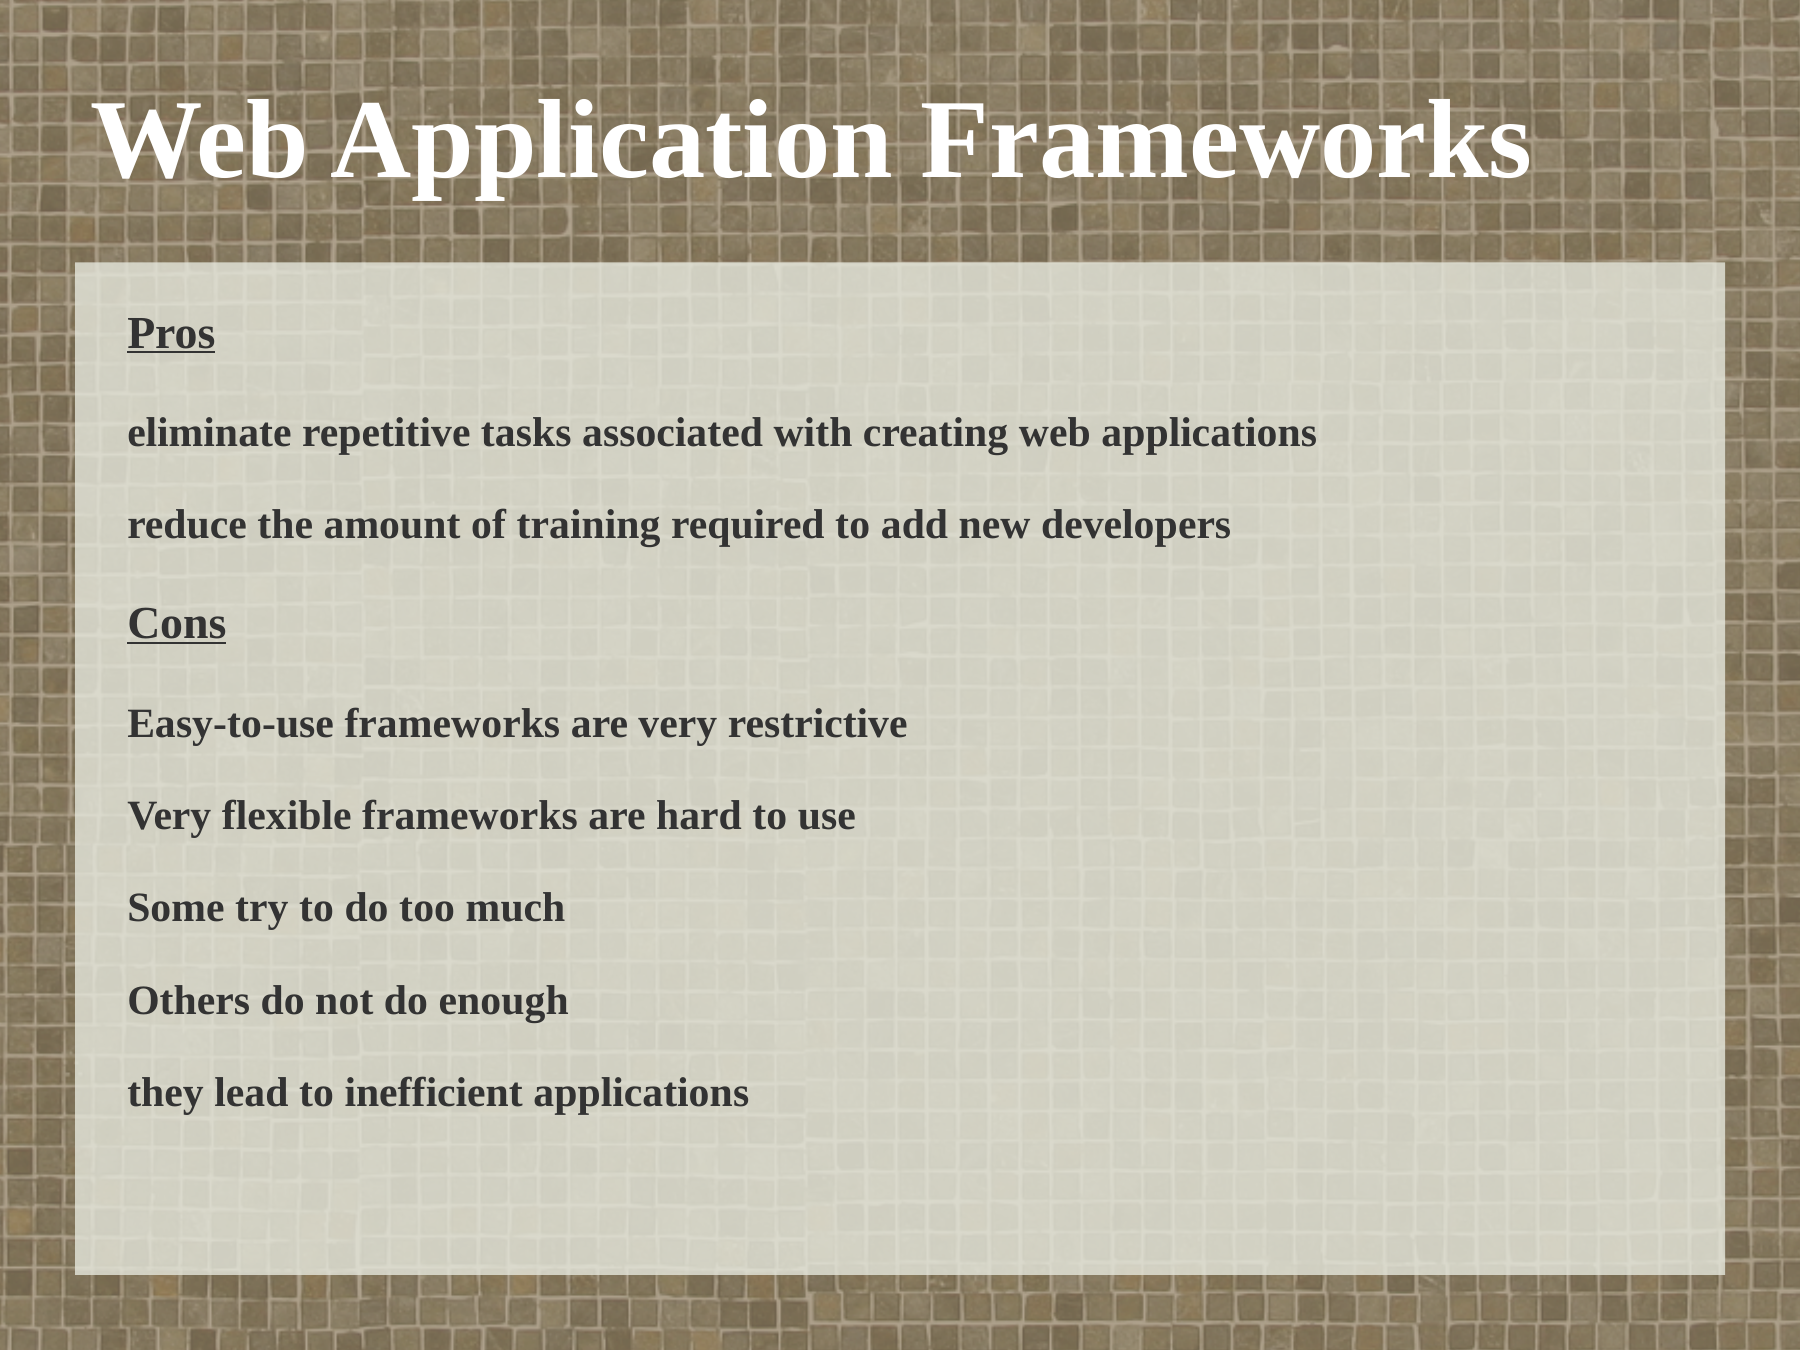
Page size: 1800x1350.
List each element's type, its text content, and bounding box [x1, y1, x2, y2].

text_box [0, 0, 1800, 1350]
text_box Pros eliminate repetitive tasks associated with creating web applications reduce the amount of training required to add new developers Cons Easy-to-use frameworks are very restrictive Very flexible frameworks are hard to use Some try to do too much Others do not do enough they lead to inefficient applications [112, 300, 1688, 1175]
title Web Application Frameworks [89, 53, 1710, 226]
